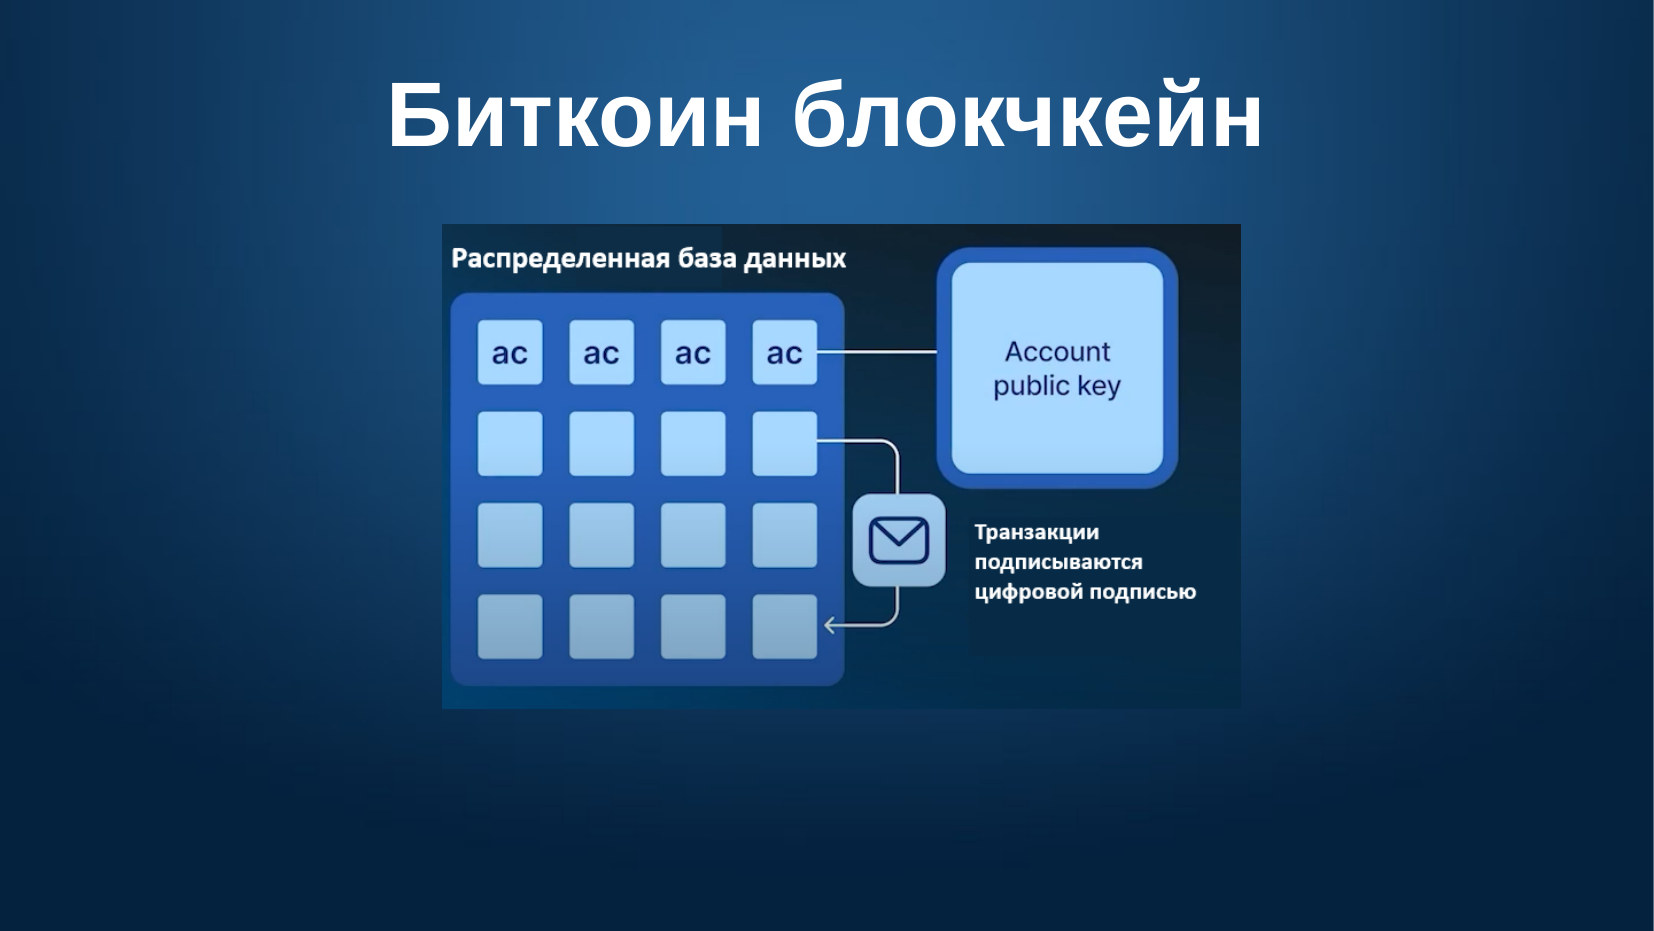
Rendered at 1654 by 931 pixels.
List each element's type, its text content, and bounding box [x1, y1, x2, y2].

title Биткоин блокчкейн [82, 37, 1571, 193]
picture [0, 0, 1654, 931]
